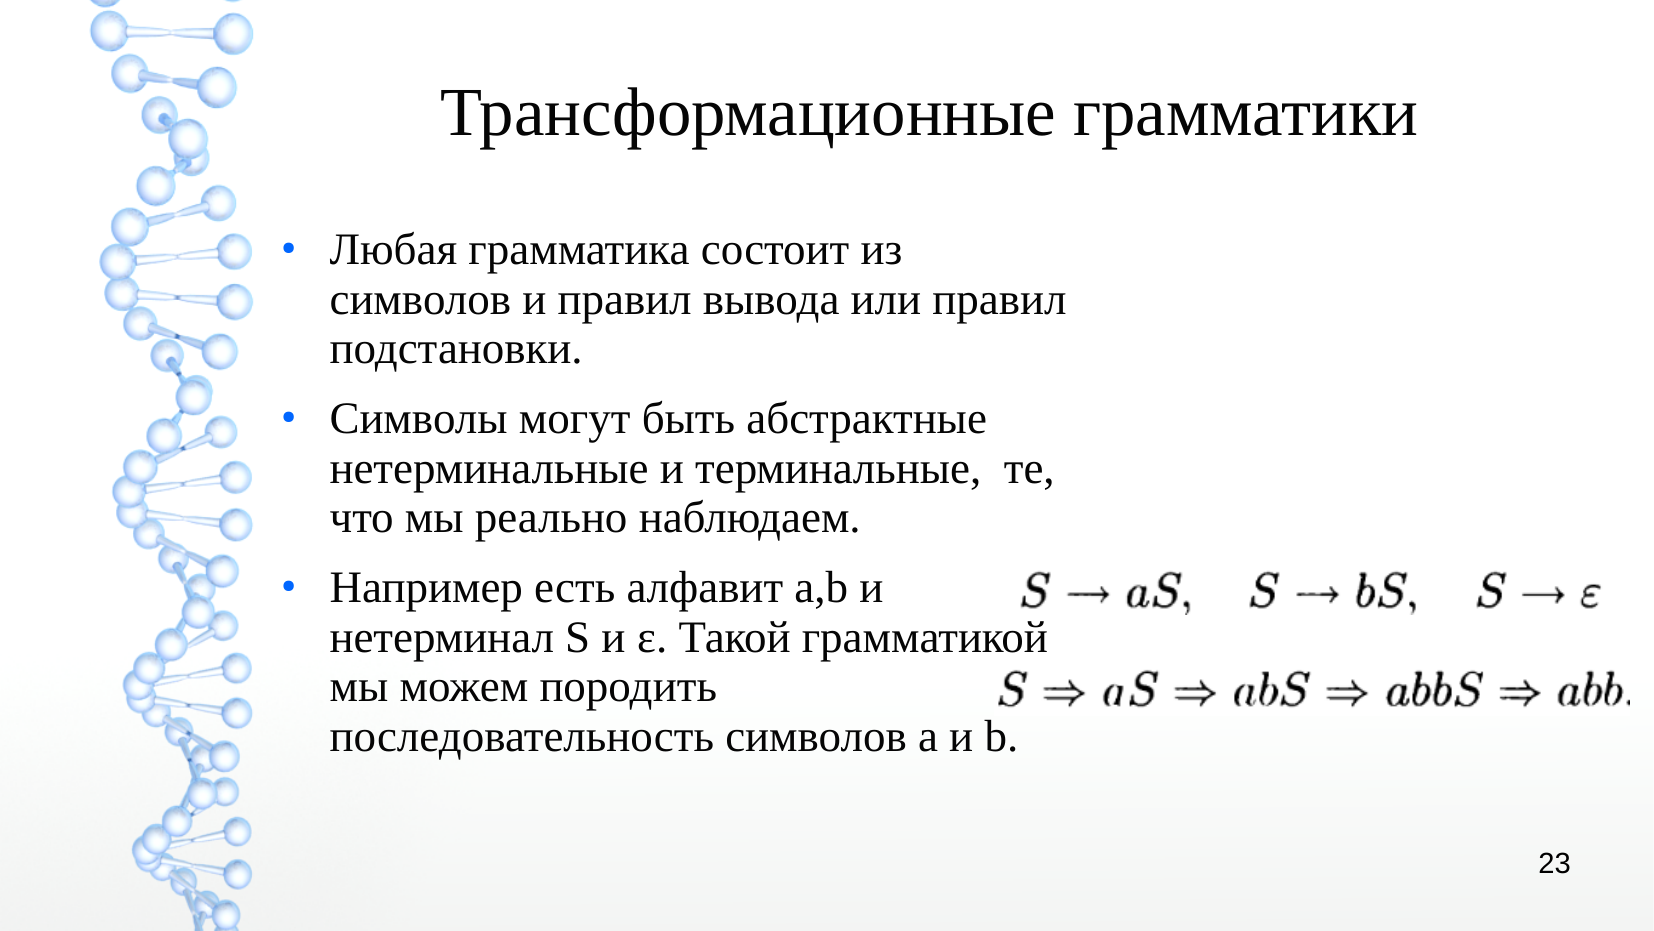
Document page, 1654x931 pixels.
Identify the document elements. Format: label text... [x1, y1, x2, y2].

title Трансформационные грамматики [265, 35, 1595, 189]
picture [0, 0, 1654, 931]
list Любая грамматика состоит из символов и правил вывода или правил подстановки. Символы могут быть абстрактные нетерминальные и терминальные, те, что мы реально наблюдаем. Например есть алфавит a,b и нетерминал S и ε. Такой грамматикой мы можем породить последовательность символов a и b. [265, 224, 1075, 764]
